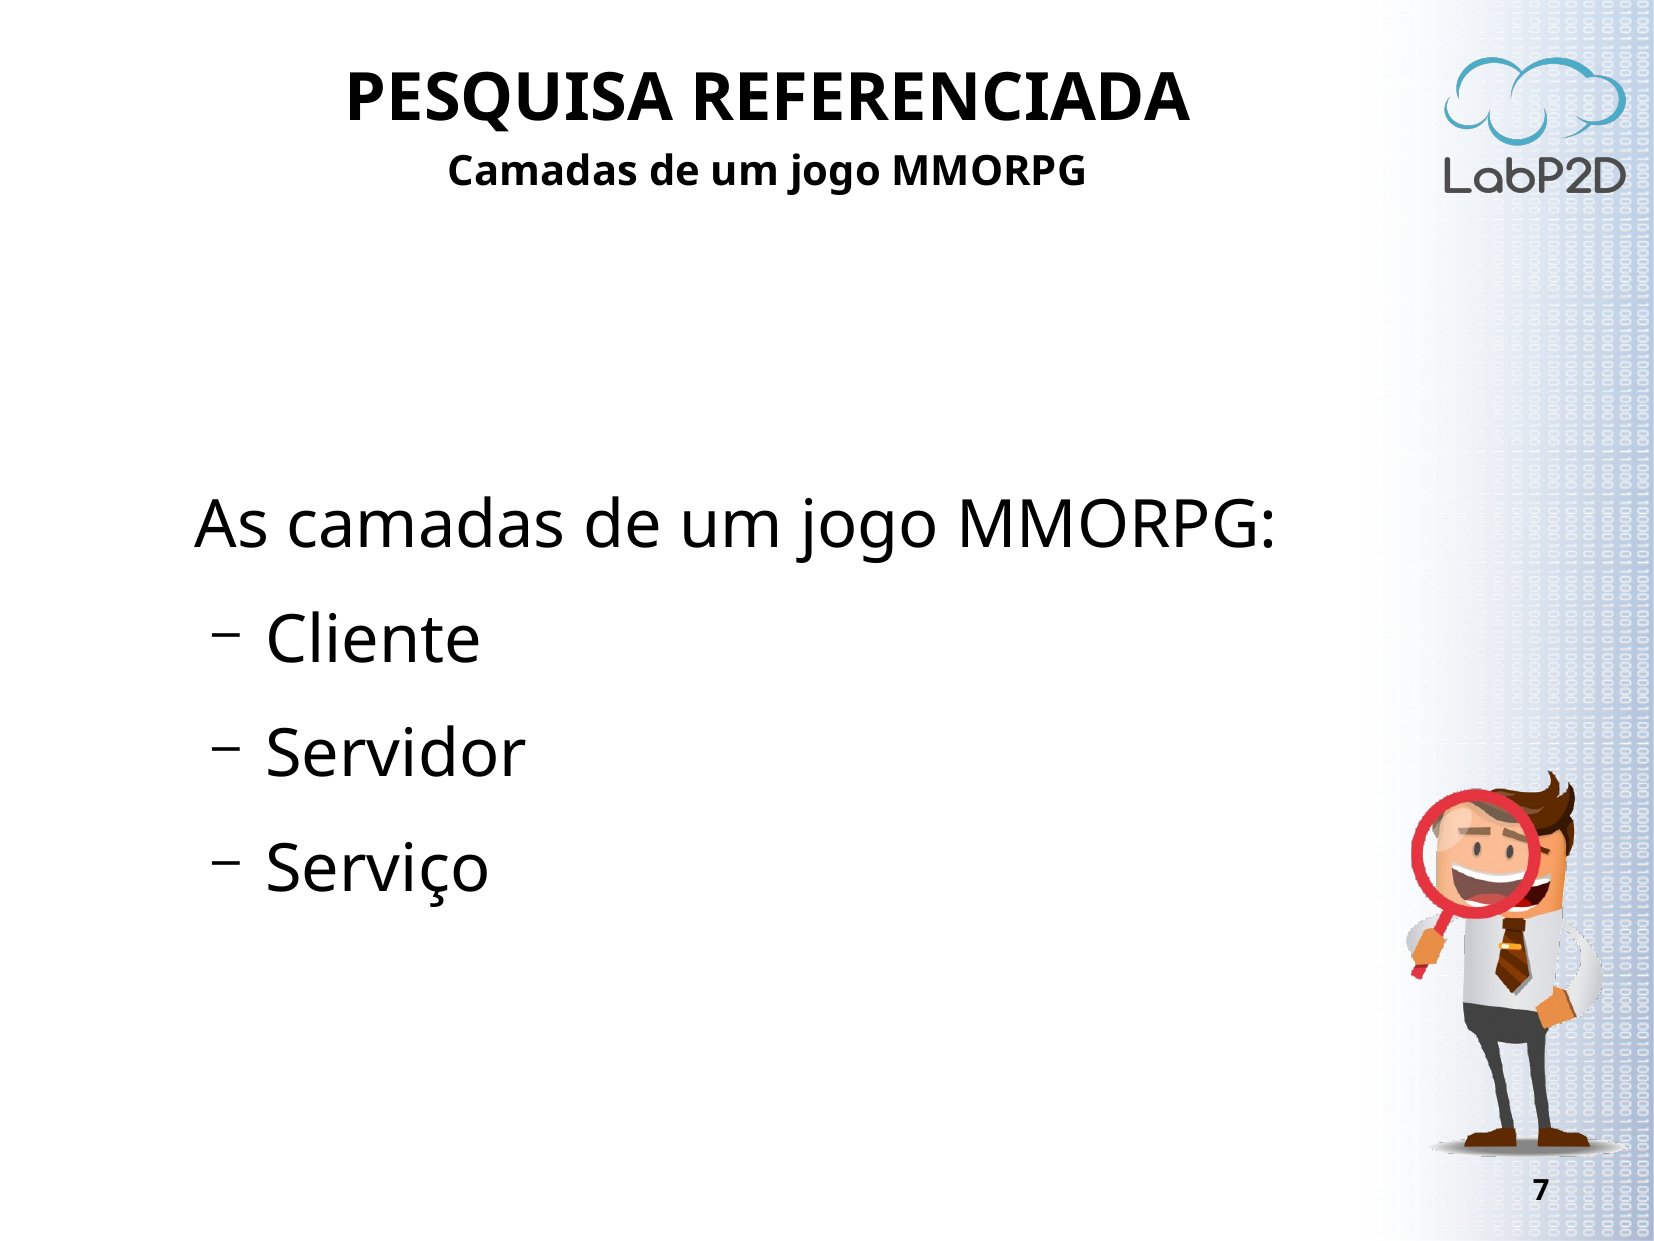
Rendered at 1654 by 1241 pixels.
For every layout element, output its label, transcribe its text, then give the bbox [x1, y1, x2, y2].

picture [1278, 1, 1654, 1241]
list As camadas de um jogo MMORPG: Cliente Servidor Serviço [123, 271, 1406, 1116]
title PESQUISA REFERENCIADA Camadas de um jogo MMORPG [82, 19, 1453, 227]
